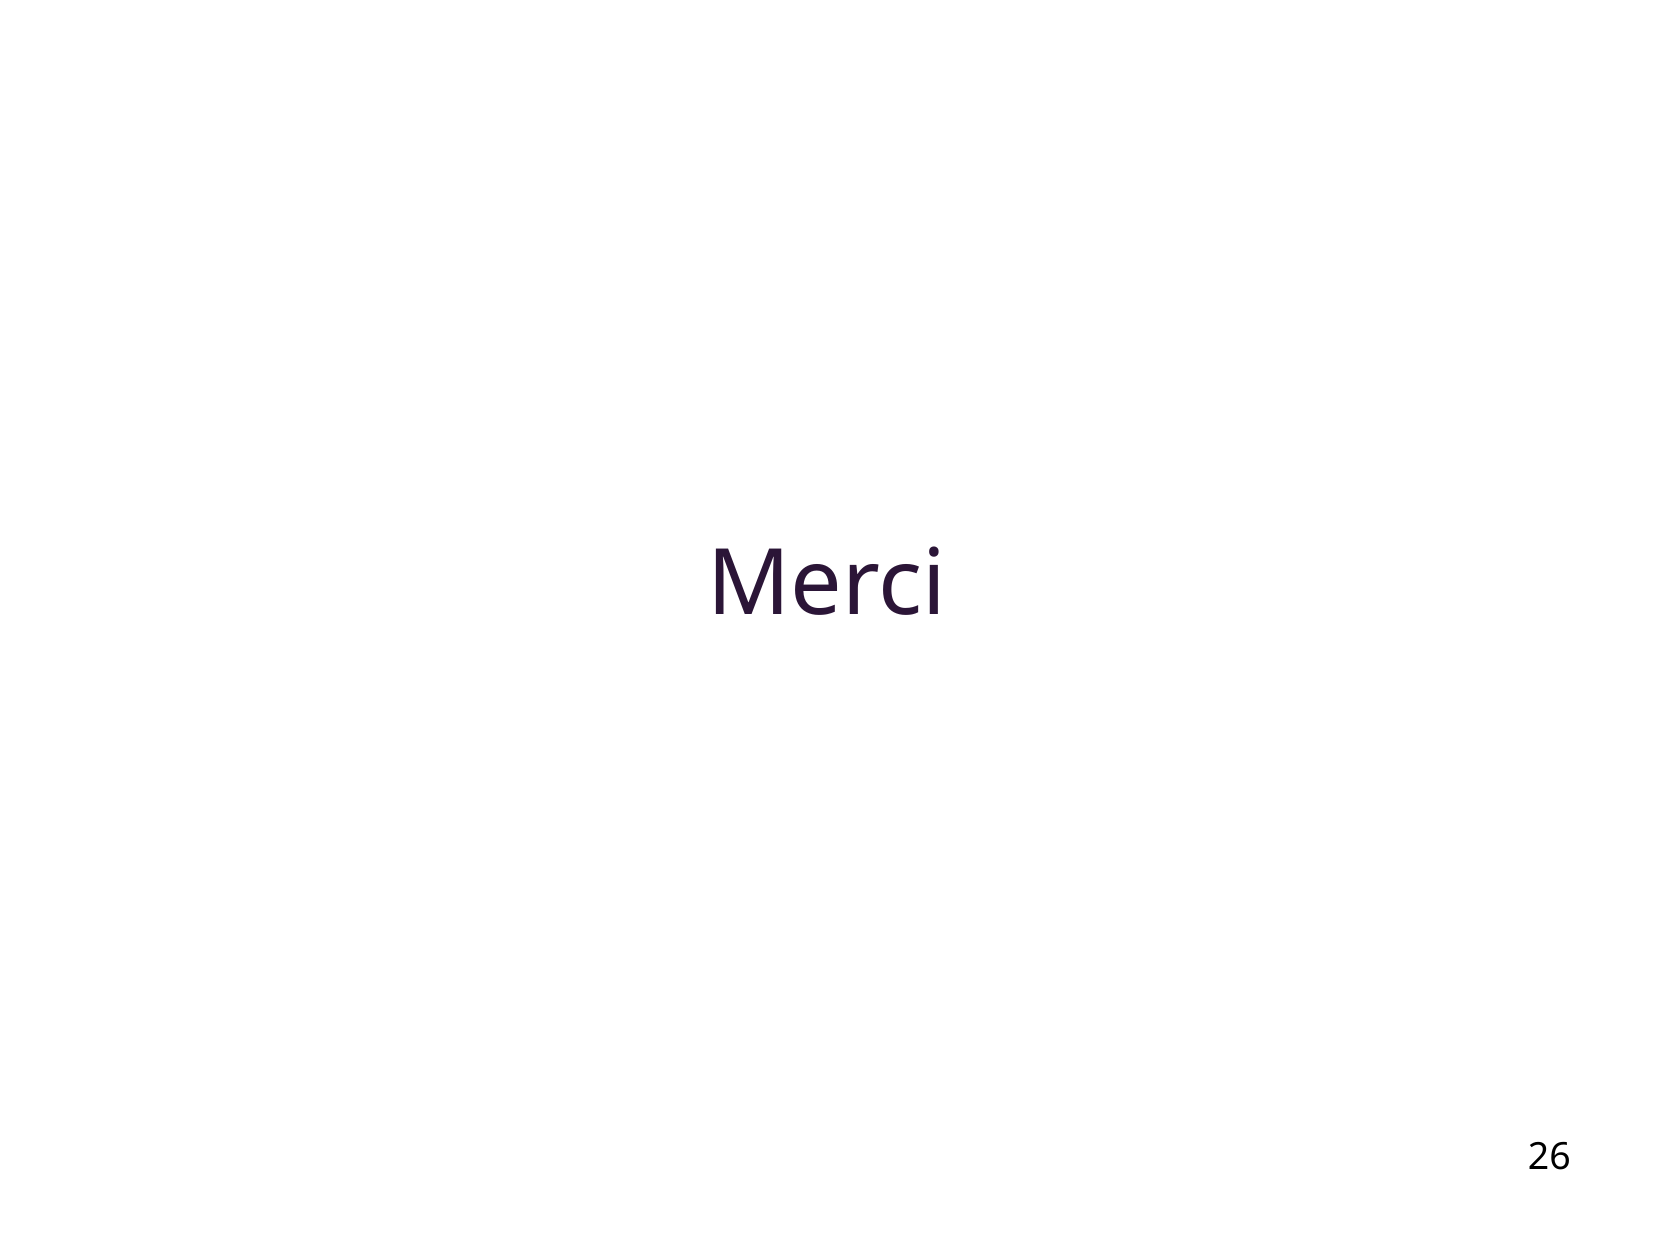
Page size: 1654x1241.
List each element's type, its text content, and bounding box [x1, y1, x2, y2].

title Merci [82, 516, 1571, 724]
